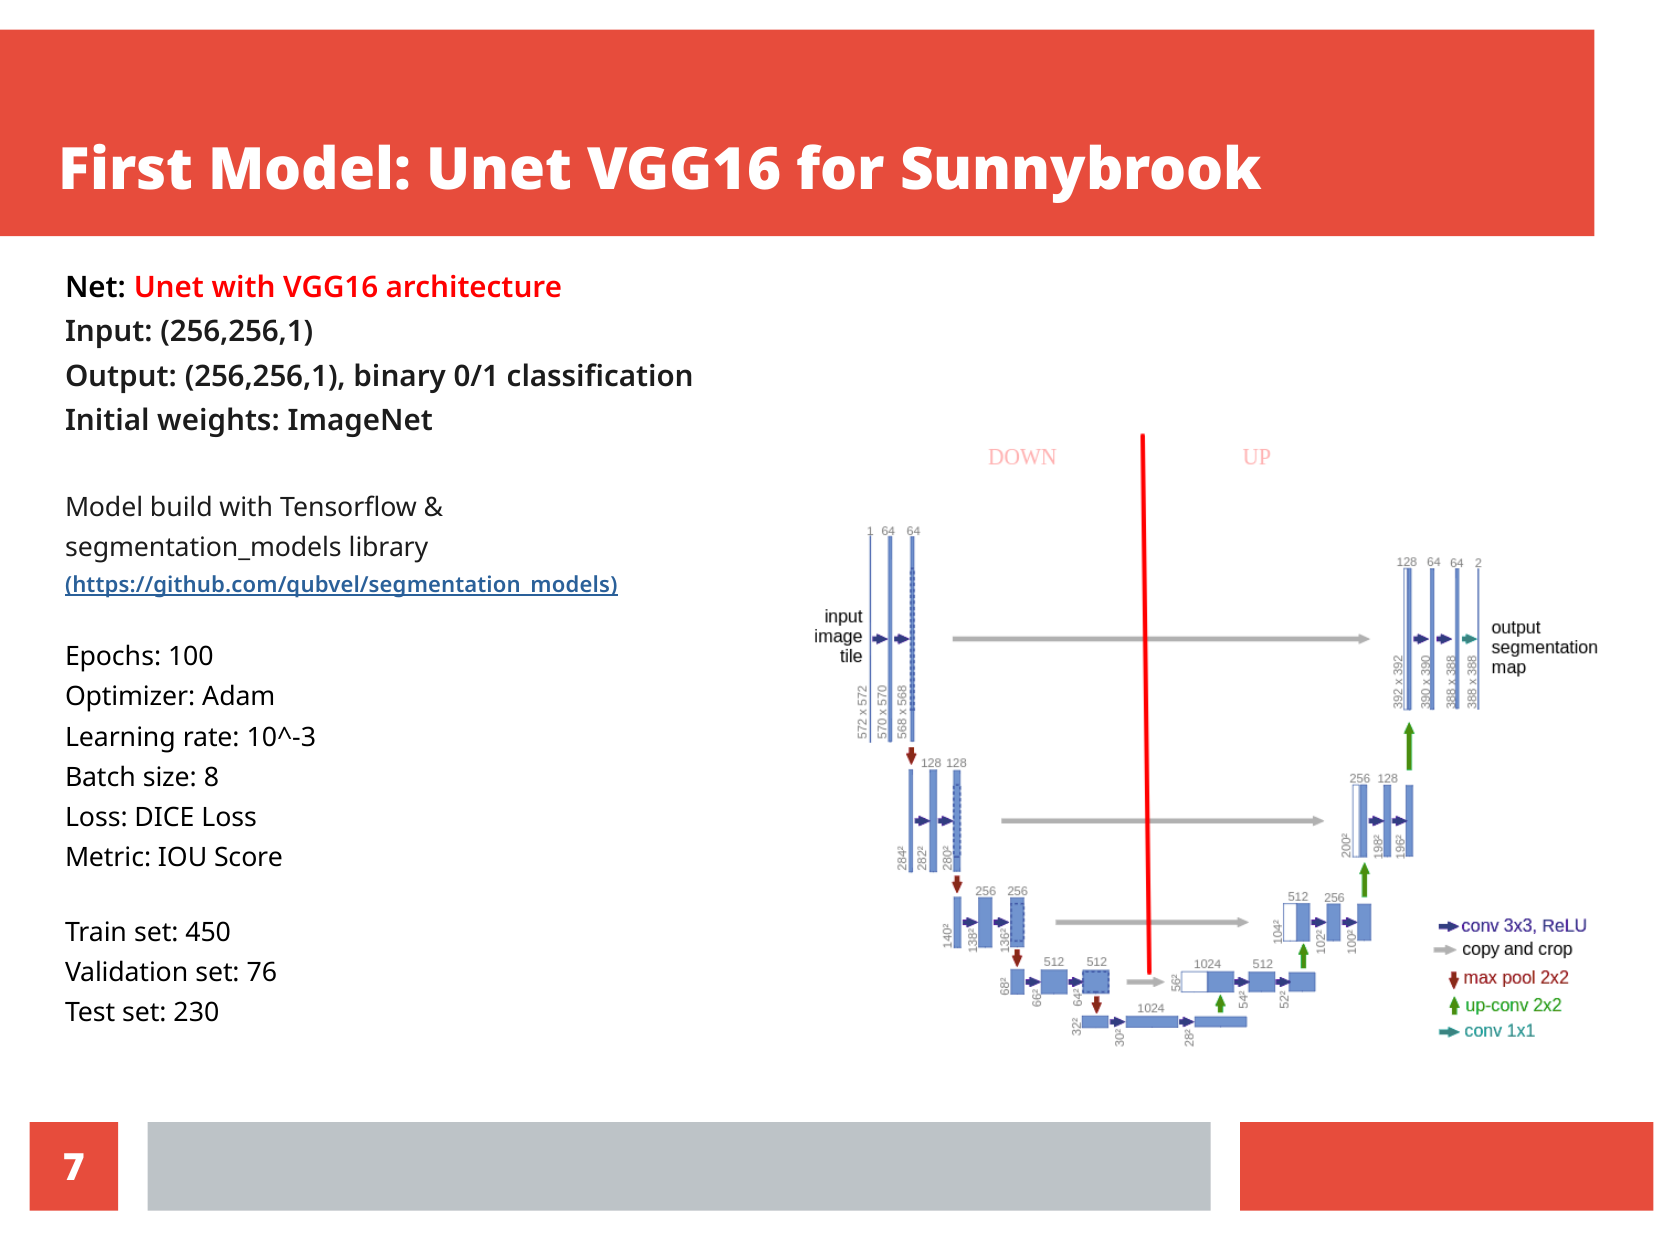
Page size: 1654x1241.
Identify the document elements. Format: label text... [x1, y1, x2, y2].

picture [814, 413, 1607, 1060]
title First Model: Unet VGG16 for Sunnybrook [59, 59, 1595, 207]
list Net: Unet with VGG16 architecture Input: (256,256,1) Output: (256,256,1), binary 0/1 classification Initial weights: ImageNet Model build with Tensorflow & segmentation_models library (https://github.com/qubvel/segmentation_models) Epochs: 100 Optimizer: Adam Learning rate: 10^-3 Batch size: 8 Loss: DICE Loss Metric: IOU Score Train set: 450 Validation set: 76 Test set: 230 [64, 265, 1571, 1034]
